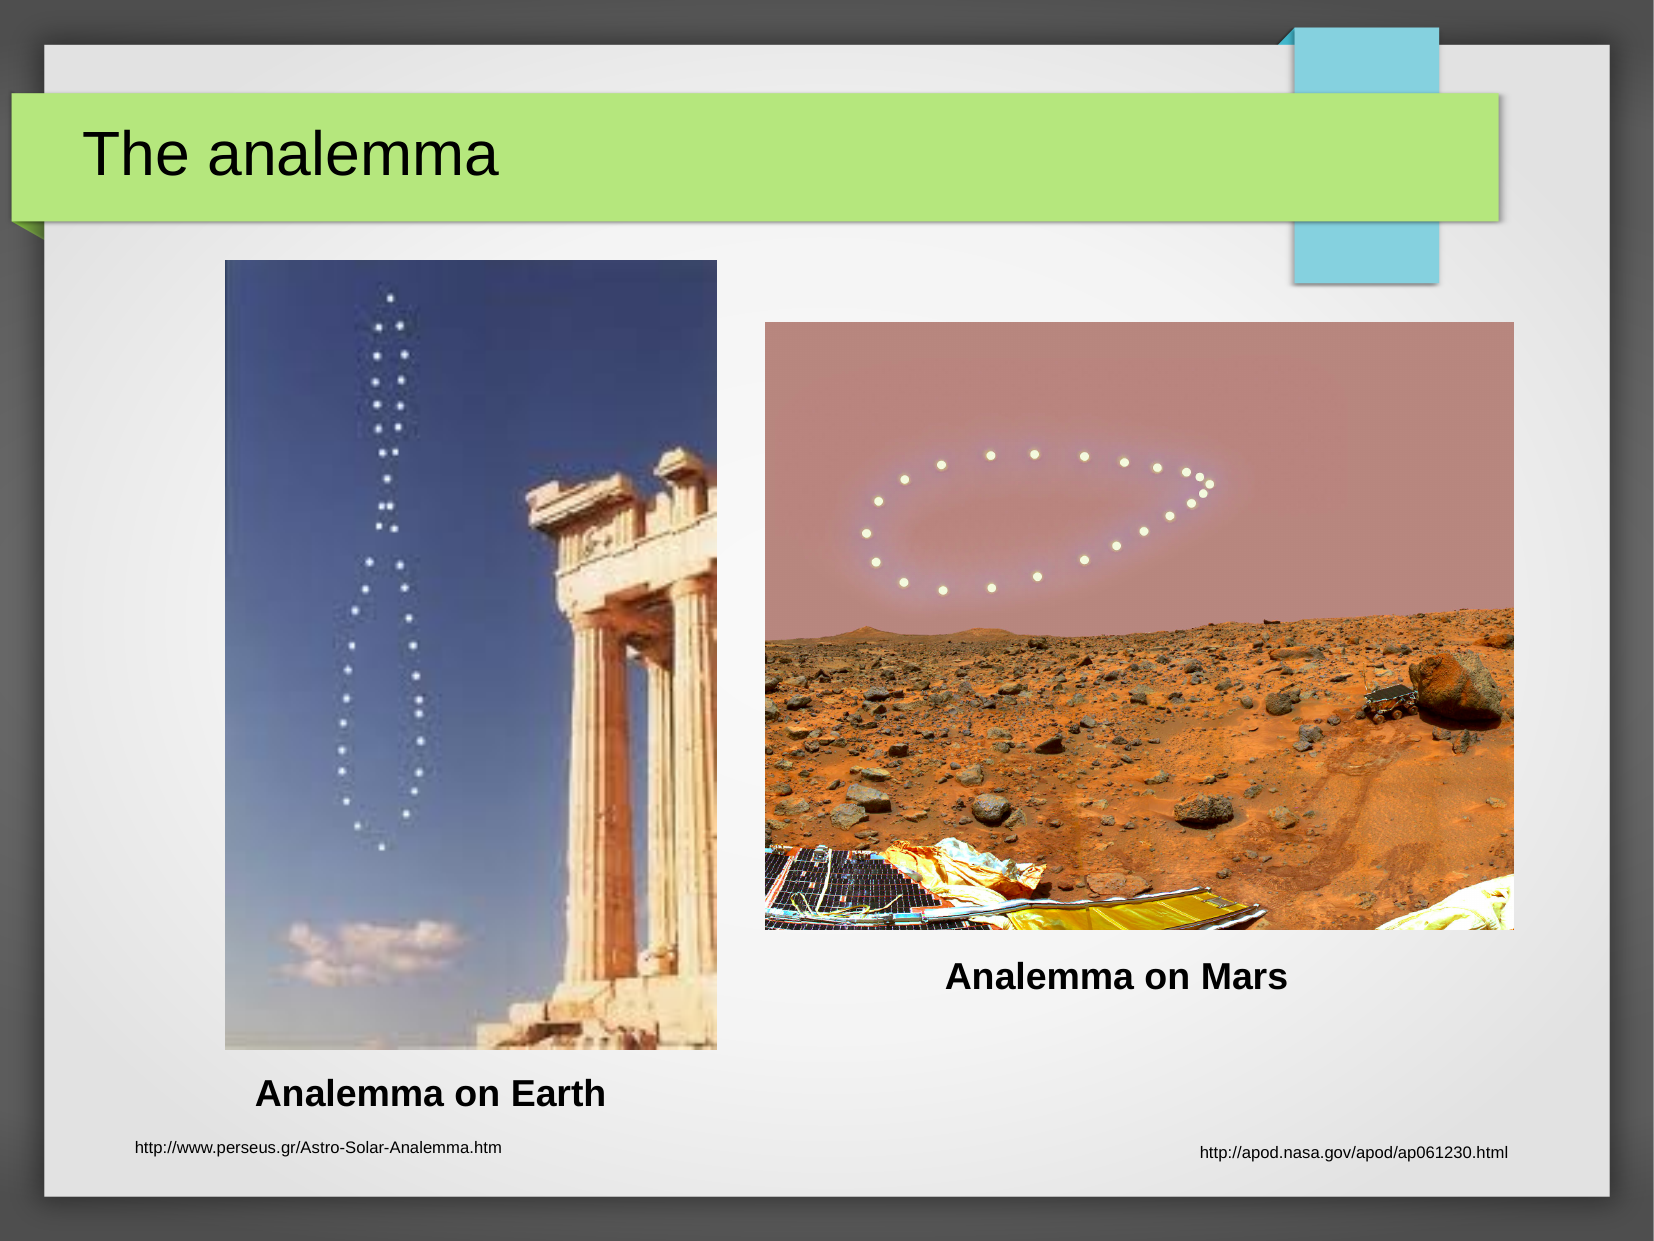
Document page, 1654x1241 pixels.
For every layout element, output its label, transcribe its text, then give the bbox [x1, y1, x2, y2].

text_box http://www.perseus.gr/Astro-Solar-Analemma.htm [120, 1130, 751, 1165]
text_box Analemma on Mars [930, 948, 1366, 1006]
title The analemma [82, 94, 1264, 213]
text_box http://apod.nasa.gov/apod/ap061230.html [1185, 1136, 1531, 1171]
picture [0, 0, 1654, 1241]
text_box Analemma on Earth [240, 1065, 676, 1122]
